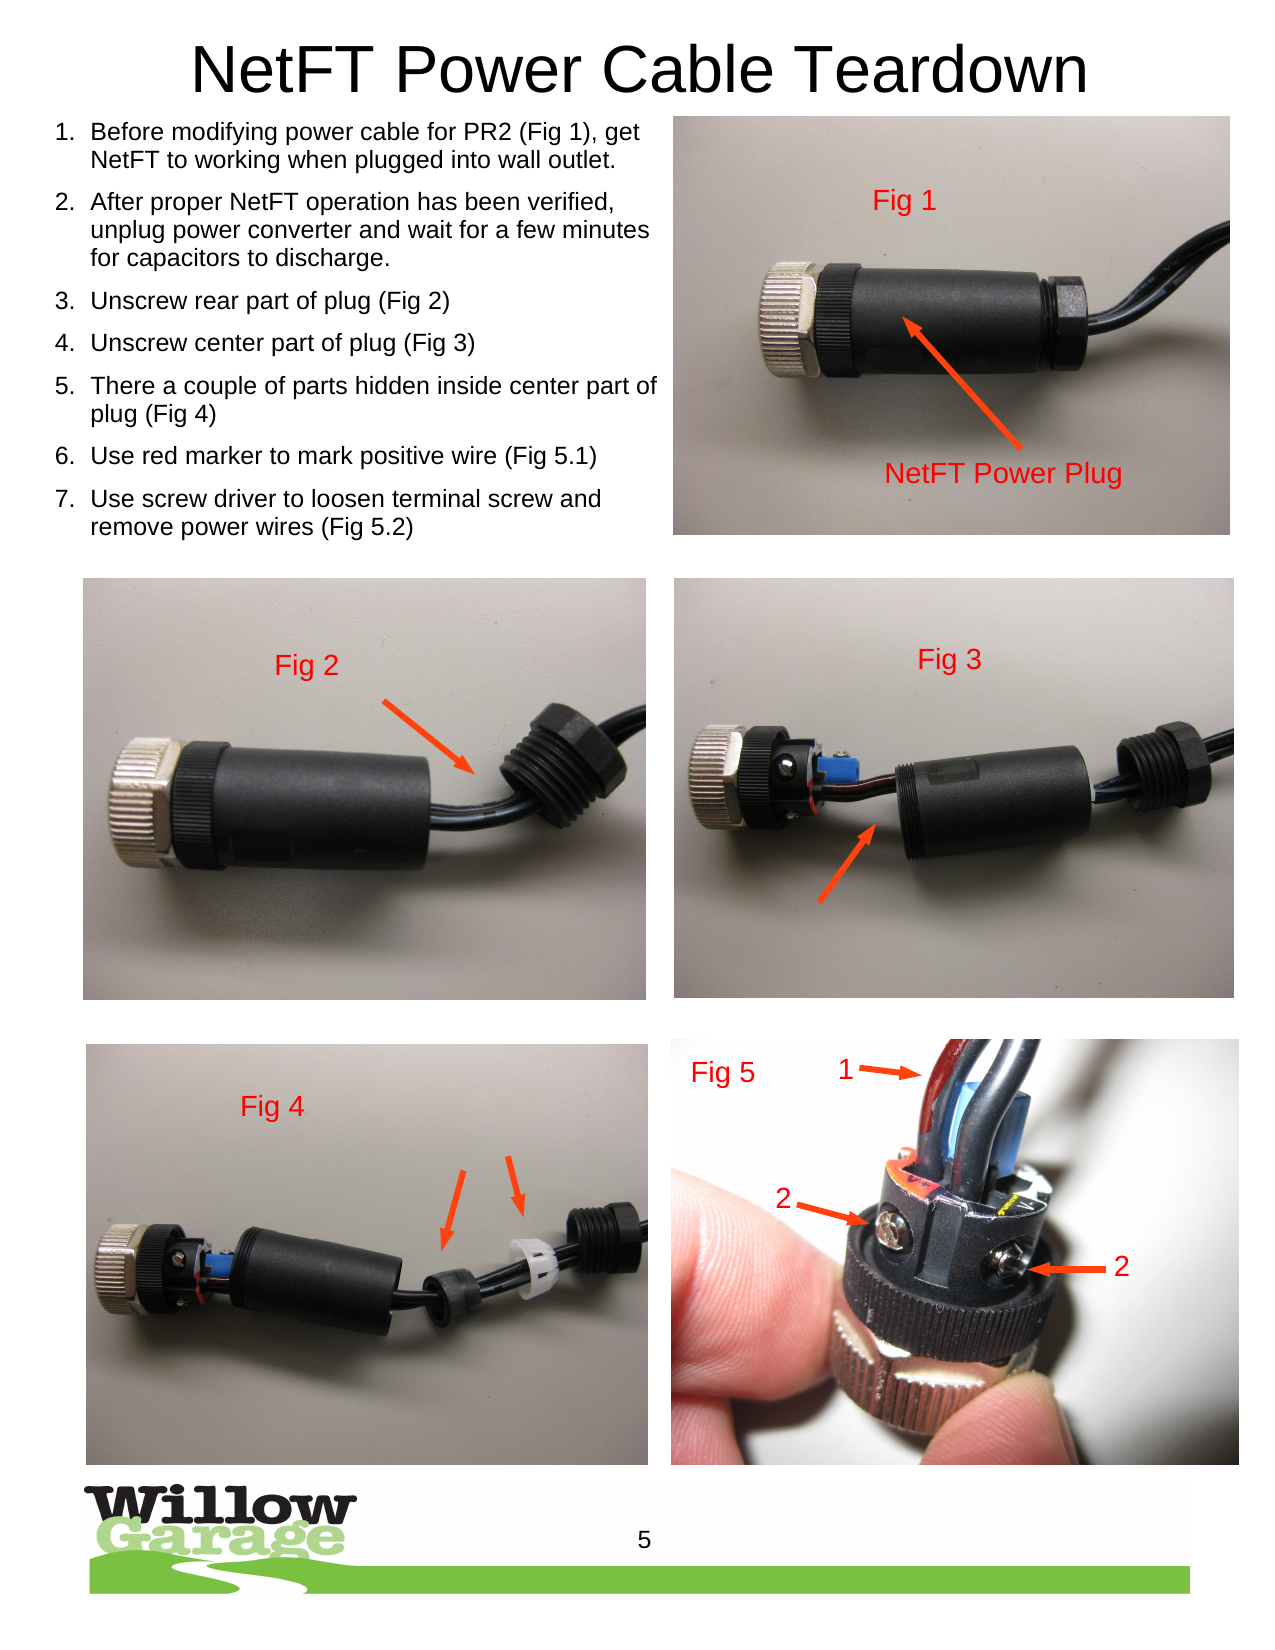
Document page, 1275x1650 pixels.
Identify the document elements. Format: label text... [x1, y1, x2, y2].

picture [674, 578, 1234, 998]
text_box NetFT Power Plug [869, 449, 1158, 498]
text_box 2 [760, 1174, 870, 1223]
title NetFT Power Cable Teardown [84, 18, 1190, 121]
picture [86, 1044, 648, 1465]
picture [671, 1039, 1239, 1465]
text_box Fig 2 [259, 641, 370, 788]
picture [84, 1484, 1190, 1594]
list Before modifying power cable for PR2 (Fig 1), get NetFT to working when plugged into wall outlet. After proper NetFT operation has been verified, unplug power converter and wait for a few minutes for capacitors to discharge. Unscrew rear part of plug (Fig 2) Unscrew center part of plug (Fig 3) There a couple of parts hidden inside center part of plug (Fig 4) Use red marker to mark positive wire (Fig 5.1) Use screw driver to loosen terminal screw and remove power wires (Fig 5.2) [54, 117, 667, 584]
text_box 2 [1099, 1242, 1209, 1290]
text_box Fig 4 [225, 1082, 335, 1131]
text_box Fig 3 [902, 635, 1009, 687]
text_box Fig 1 [857, 176, 955, 227]
picture [673, 116, 1230, 535]
picture [83, 584, 646, 1000]
text_box 1 [823, 1045, 933, 1094]
text_box Fig 5 [675, 1049, 786, 1097]
